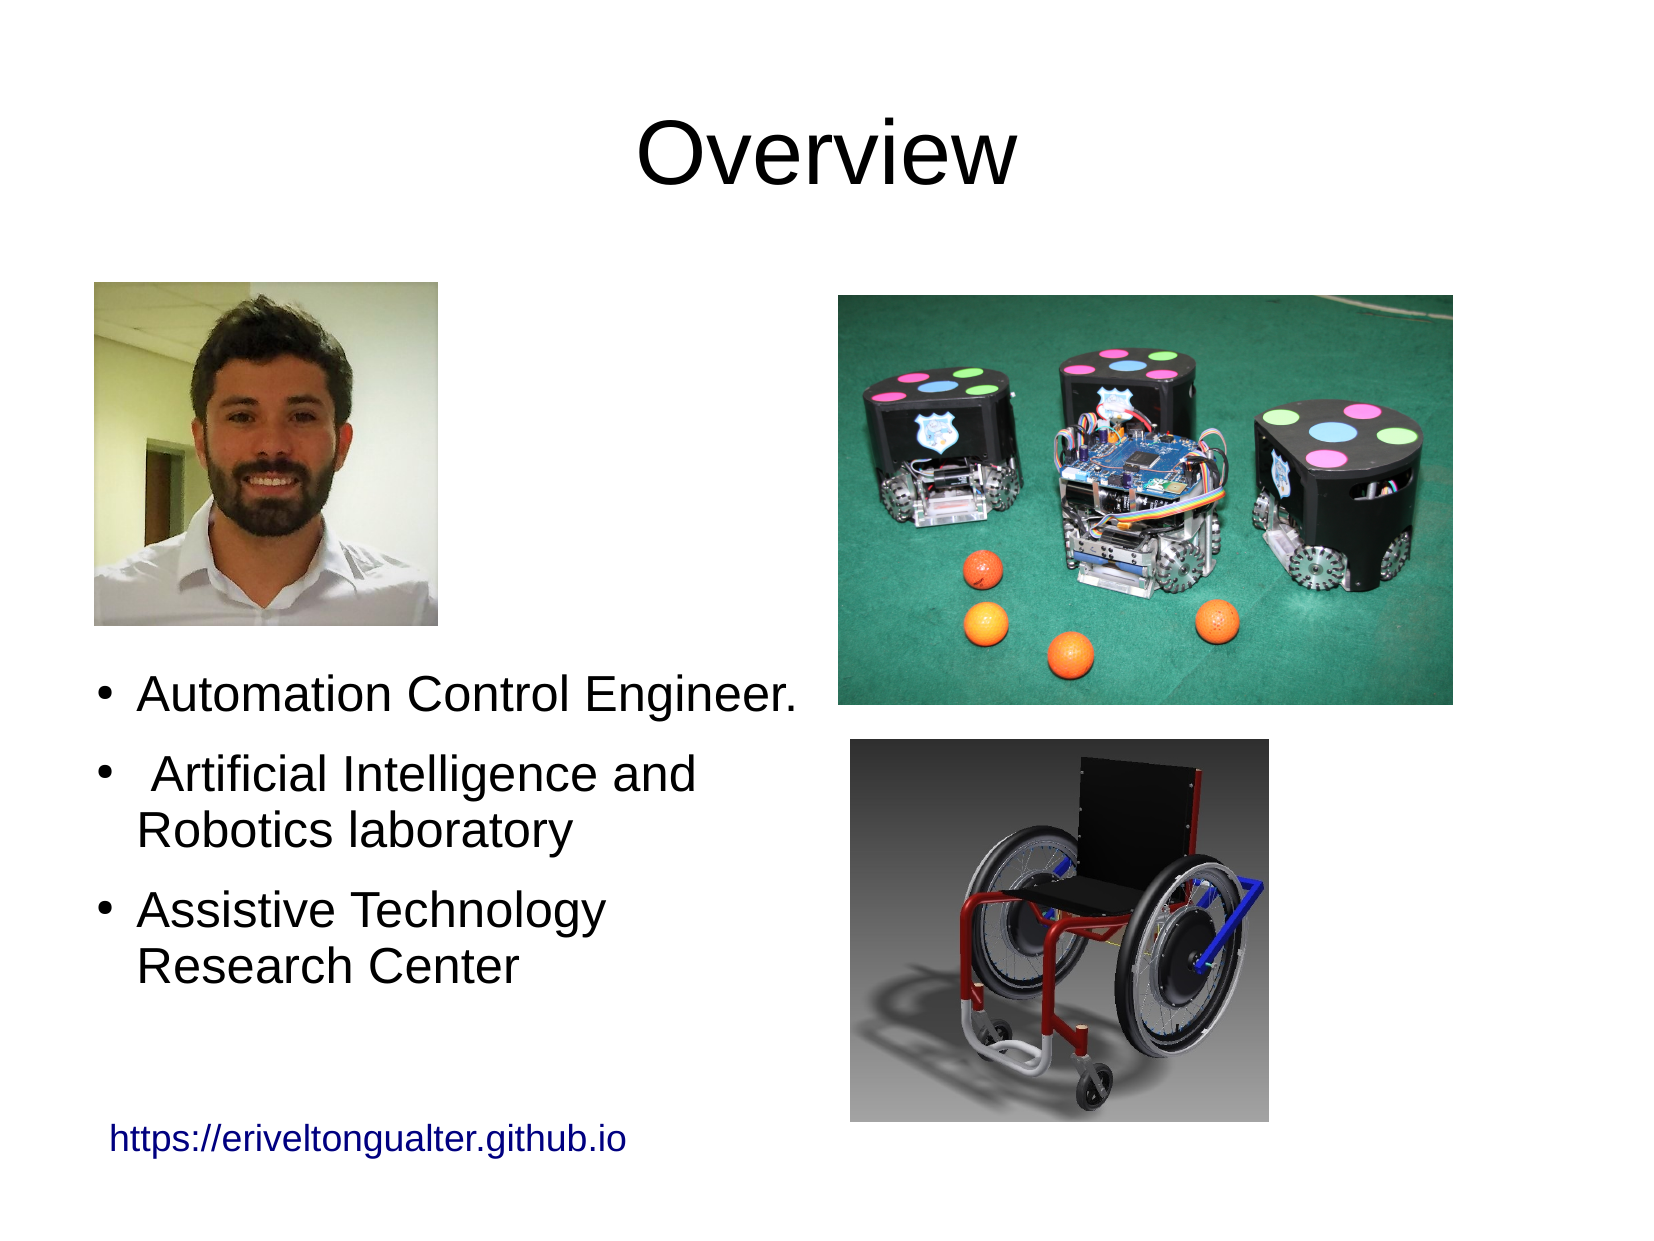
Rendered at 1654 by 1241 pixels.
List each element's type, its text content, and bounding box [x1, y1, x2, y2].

list Automation Control Engineer. Artificial Intelligence and Robotics laboratory Assistive Technology Research Center [82, 665, 809, 1009]
picture [94, 282, 438, 626]
picture [850, 739, 1269, 1123]
text_box https://eriveltongualter.github.io [94, 1110, 1477, 1168]
title Overview [82, 49, 1571, 257]
picture [838, 295, 1453, 705]
